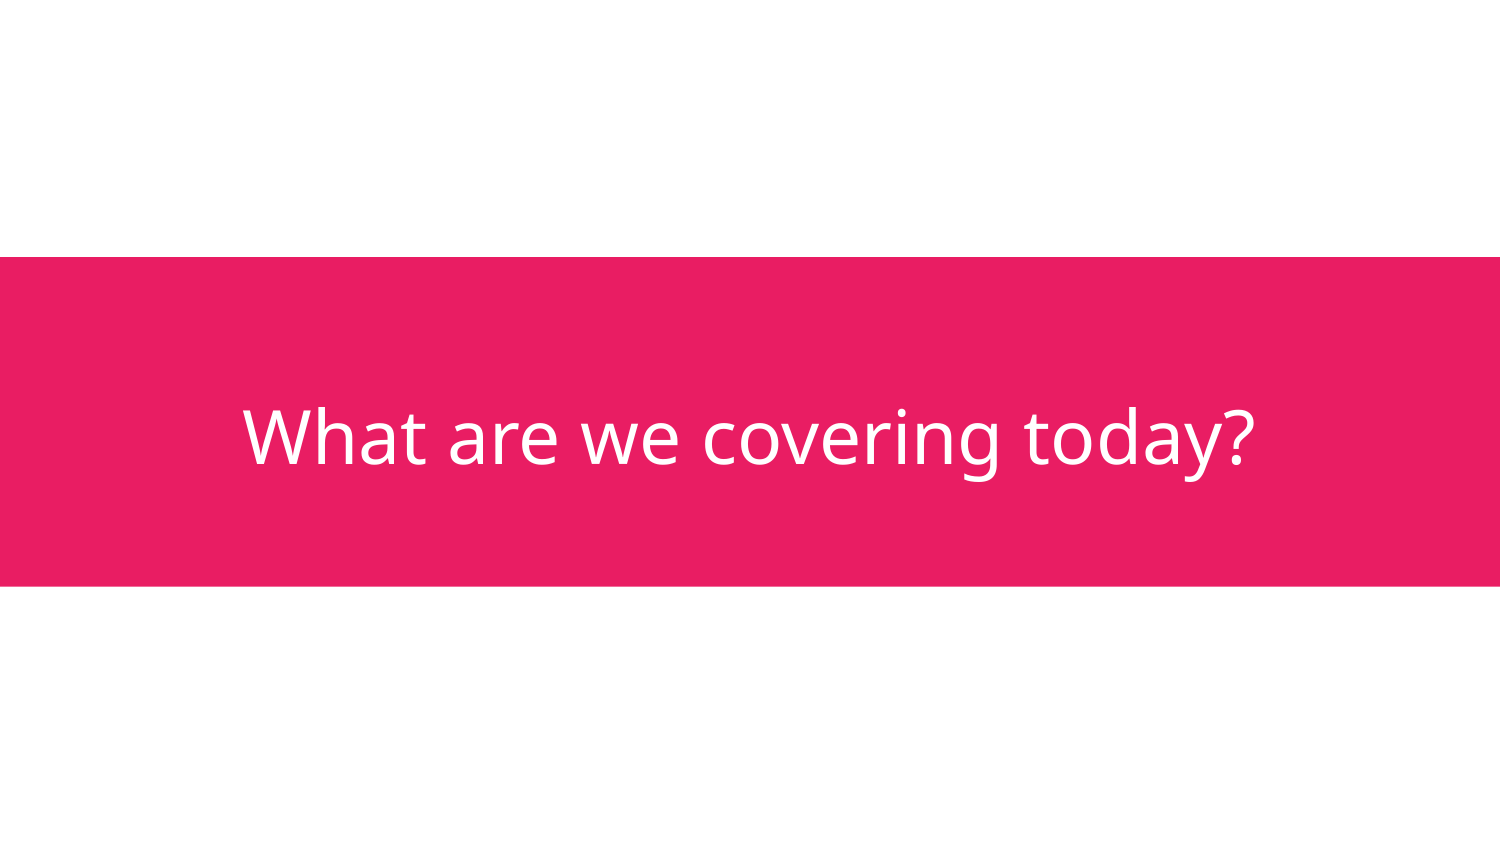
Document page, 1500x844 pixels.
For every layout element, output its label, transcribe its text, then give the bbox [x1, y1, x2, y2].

title What are we covering today? [70, 309, 1430, 559]
